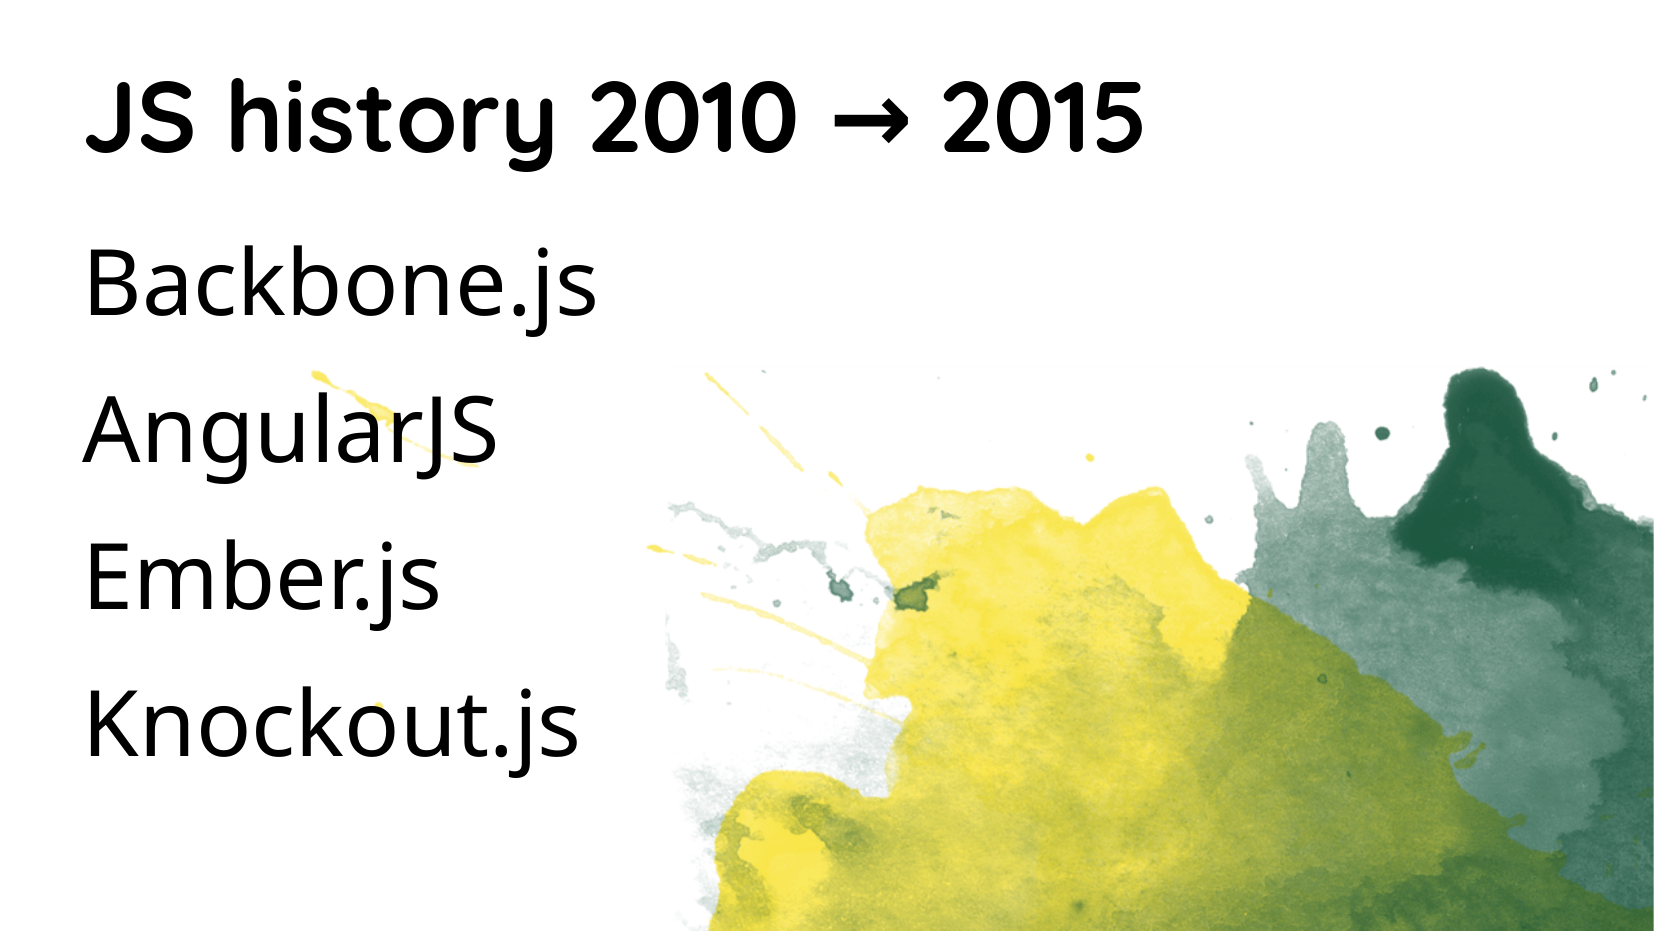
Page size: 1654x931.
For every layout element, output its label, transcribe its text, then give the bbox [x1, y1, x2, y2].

title JS history 2010 → 2015 [82, 37, 1571, 193]
list Backbone.js AngularJS Ember.js Knockout.js [82, 217, 1571, 875]
picture [0, 0, 1654, 931]
